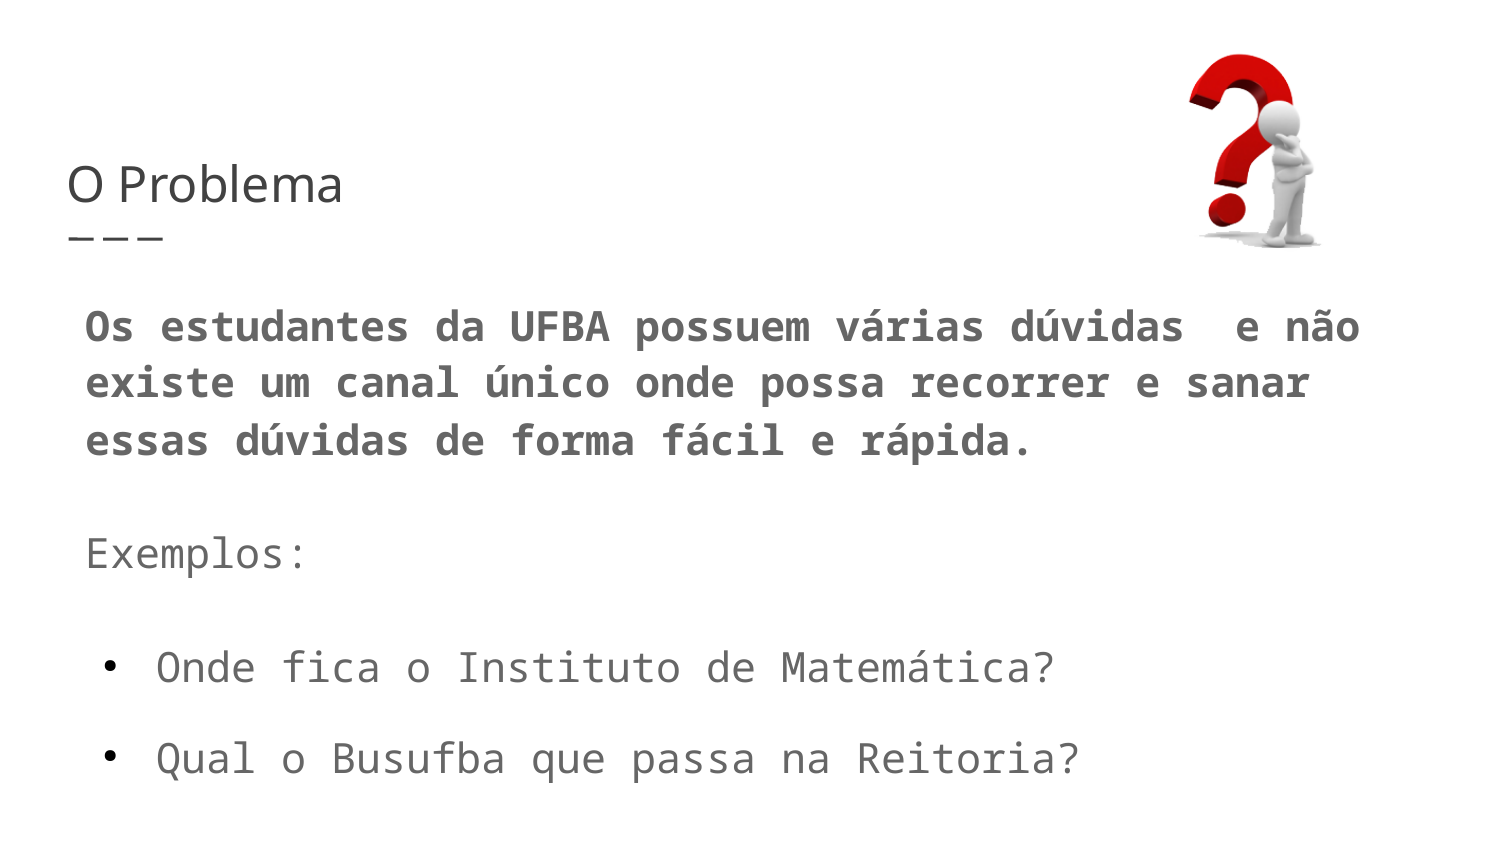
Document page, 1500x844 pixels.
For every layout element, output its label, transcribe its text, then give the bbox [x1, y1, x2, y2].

title O Problema [51, 103, 512, 228]
picture [1178, 47, 1335, 266]
text_box Os estudantes da UFBA possuem várias dúvidas e não existe um canal único onde possa recorrer e sanar essas dúvidas de forma fácil e rápida. Exemplos: Onde fica o Instituto de Matemática? Qual o Busufba que passa na Reitoria? [70, 288, 1422, 757]
